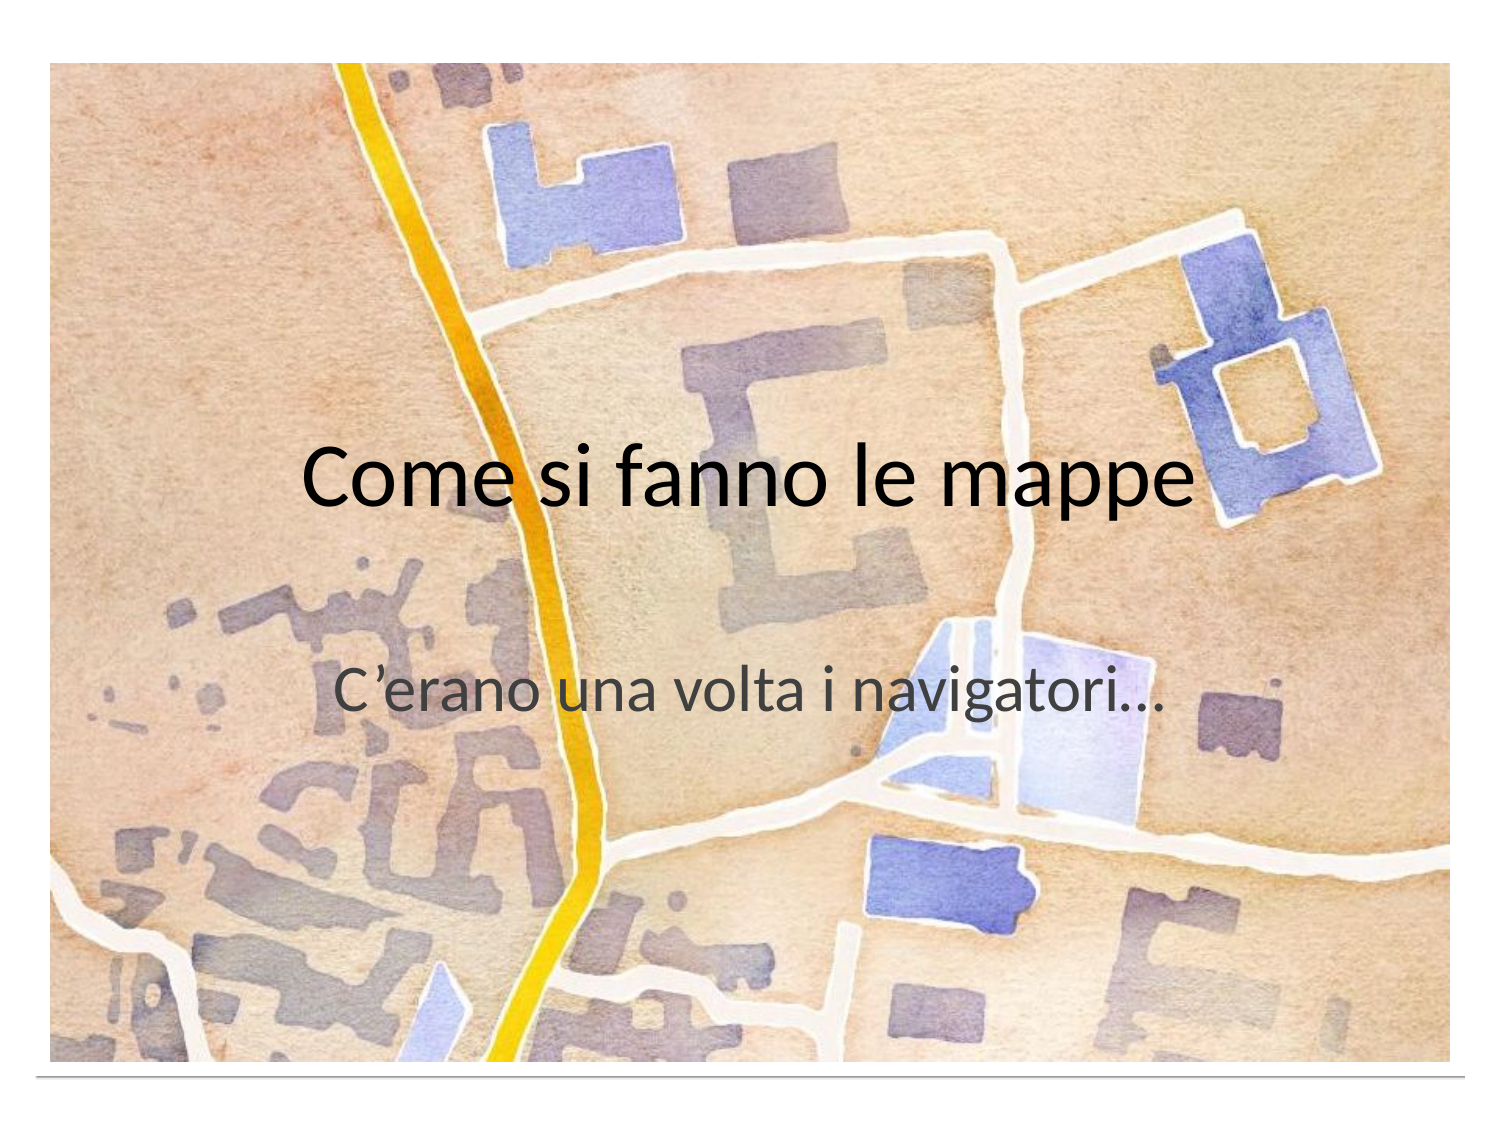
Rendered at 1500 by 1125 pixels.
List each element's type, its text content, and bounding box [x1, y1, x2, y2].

picture [50, 63, 1450, 1062]
title Come si fanno le mappe [112, 349, 1388, 591]
subtitle C’erano una volta i navigatori… [225, 637, 1275, 925]
